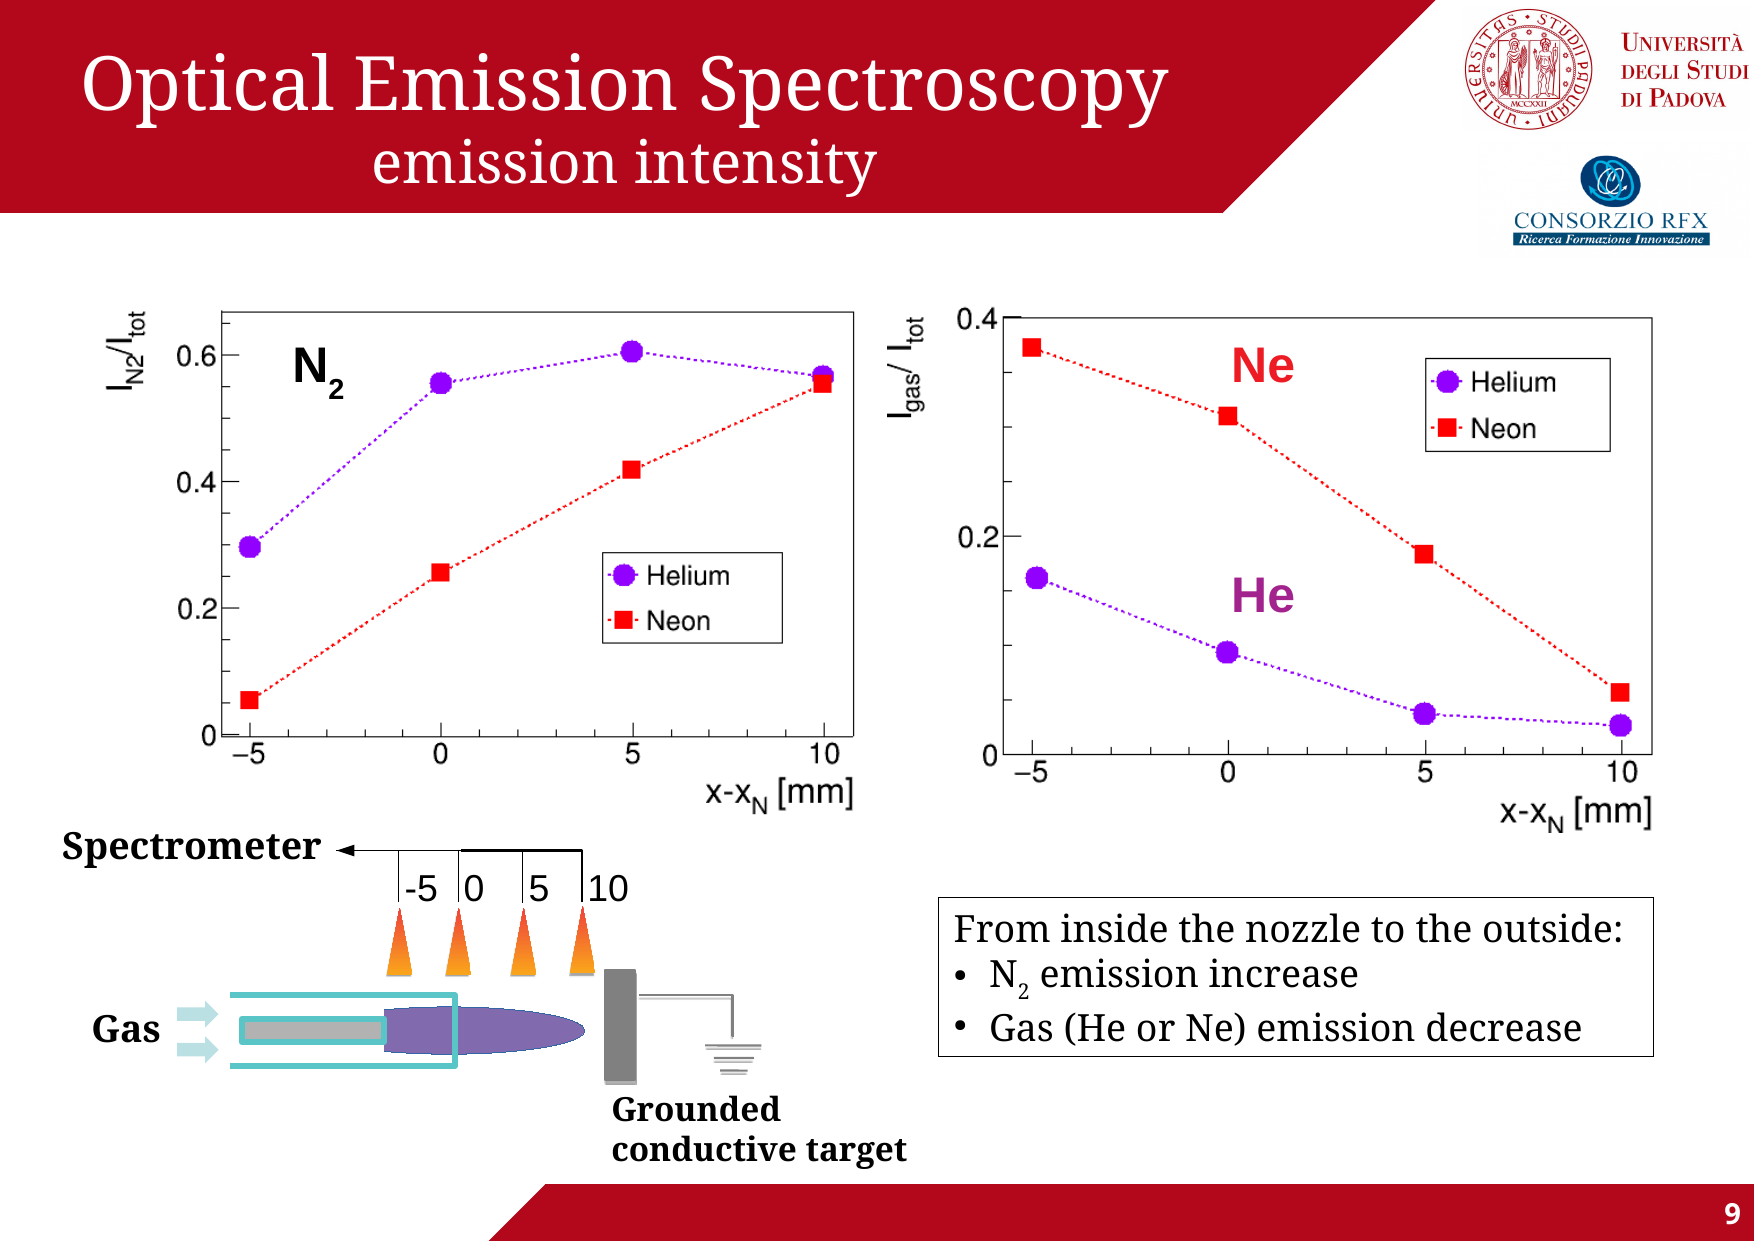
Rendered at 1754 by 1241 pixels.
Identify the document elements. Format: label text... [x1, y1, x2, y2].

text_box [386, 917, 413, 976]
text_box He [1216, 555, 1536, 715]
text_box [195, 1000, 219, 1028]
text_box 10 [572, 856, 668, 917]
text_box From inside the nozzle to the outside: N2 emission increase Gas (He or Ne) emission decrease [938, 897, 1654, 1057]
picture [1463, 7, 1750, 131]
text_box -5 [389, 856, 448, 917]
text_box [510, 917, 537, 976]
text_box Spectrometer [47, 814, 442, 886]
text_box [458, 1006, 585, 1055]
picture [98, 286, 1684, 833]
text_box Gas [76, 998, 195, 1148]
text_box Ne [1216, 325, 1536, 485]
text_box [230, 1000, 452, 1061]
text_box [569, 917, 596, 974]
picture [1476, 140, 1750, 259]
text_box N2 [277, 325, 597, 485]
text_box Grounded conductive target [596, 1080, 951, 1241]
title Optical Emission Spectroscopy emission intensity [10, 0, 1241, 244]
text_box 0 [448, 856, 513, 917]
text_box 5 [513, 856, 572, 917]
text_box [605, 970, 636, 1080]
text_box [445, 917, 472, 976]
text_box [195, 1036, 219, 1064]
